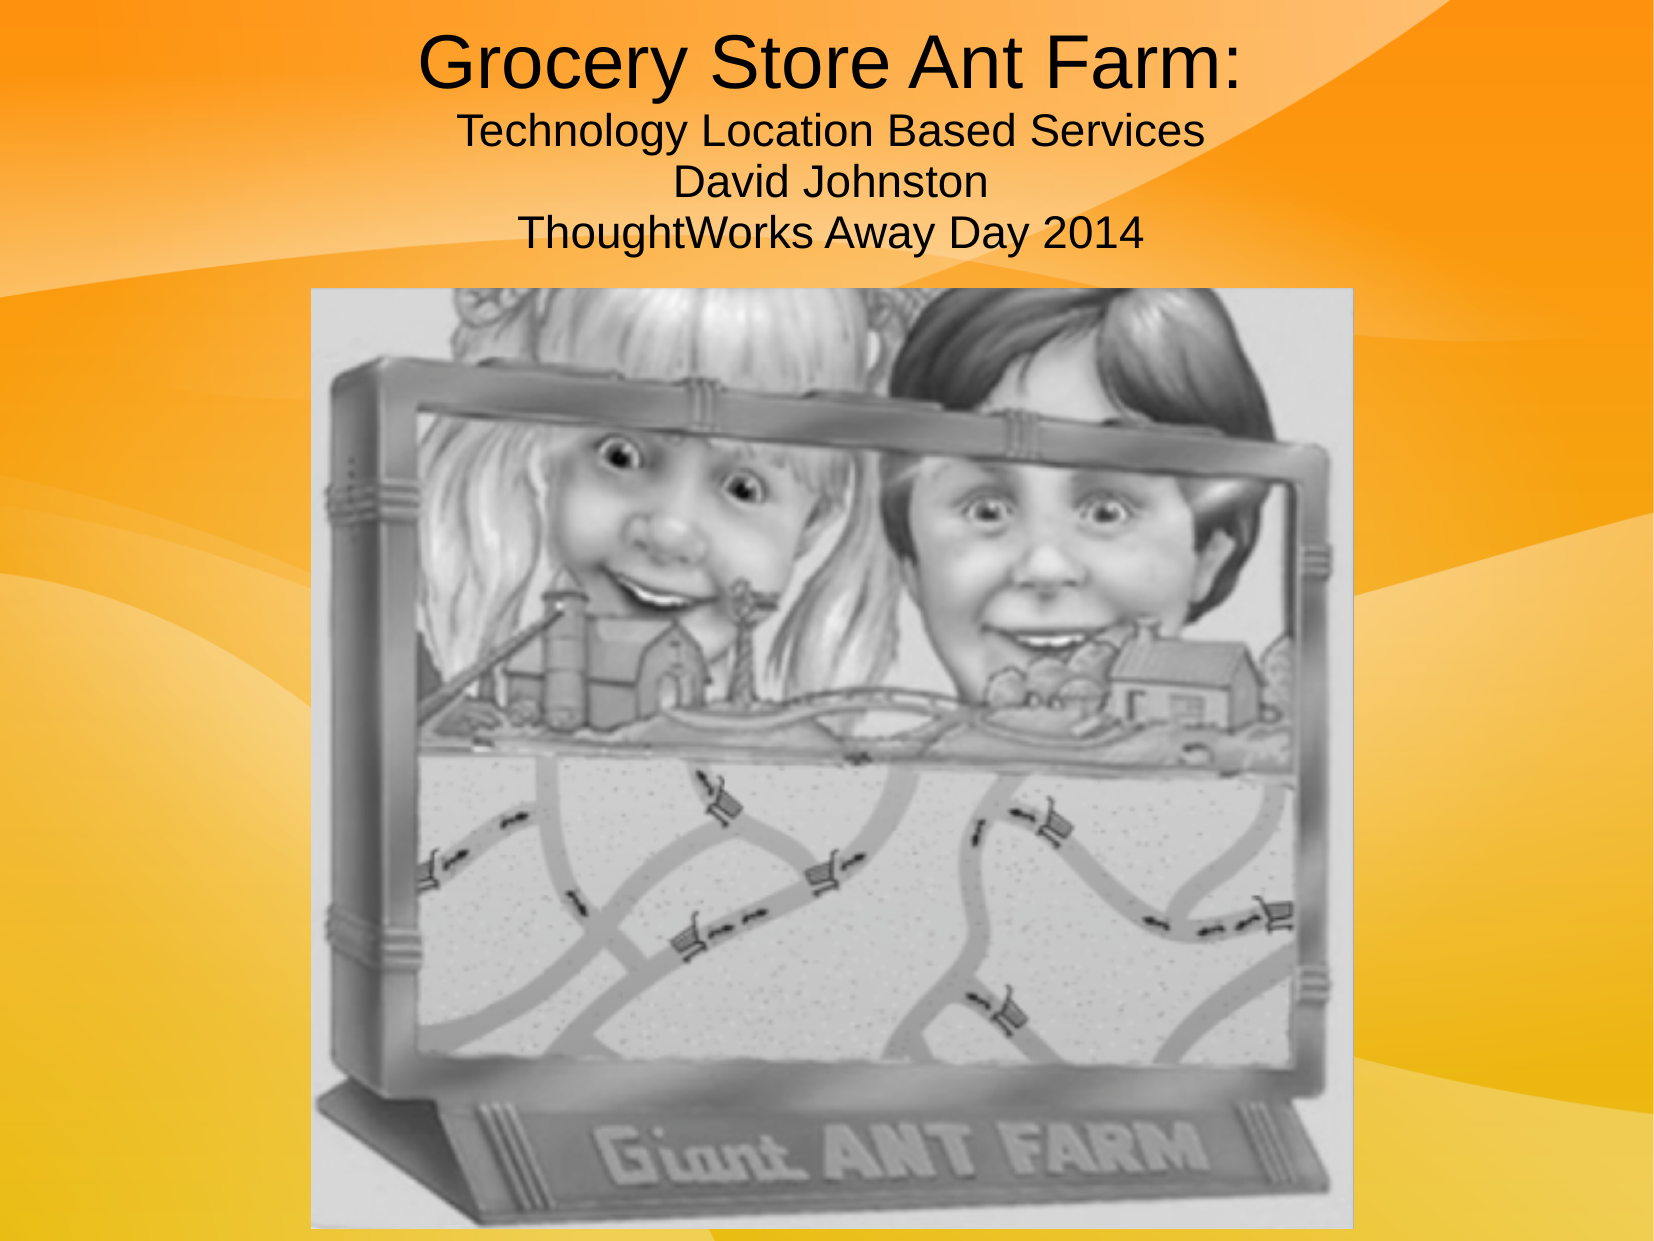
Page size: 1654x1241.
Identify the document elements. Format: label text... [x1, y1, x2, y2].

title Grocery Store Ant Farm: Technology Location Based Services David Johnston ThoughtWorks Away Day 2014 [86, 19, 1576, 259]
picture [0, 0, 1654, 1241]
